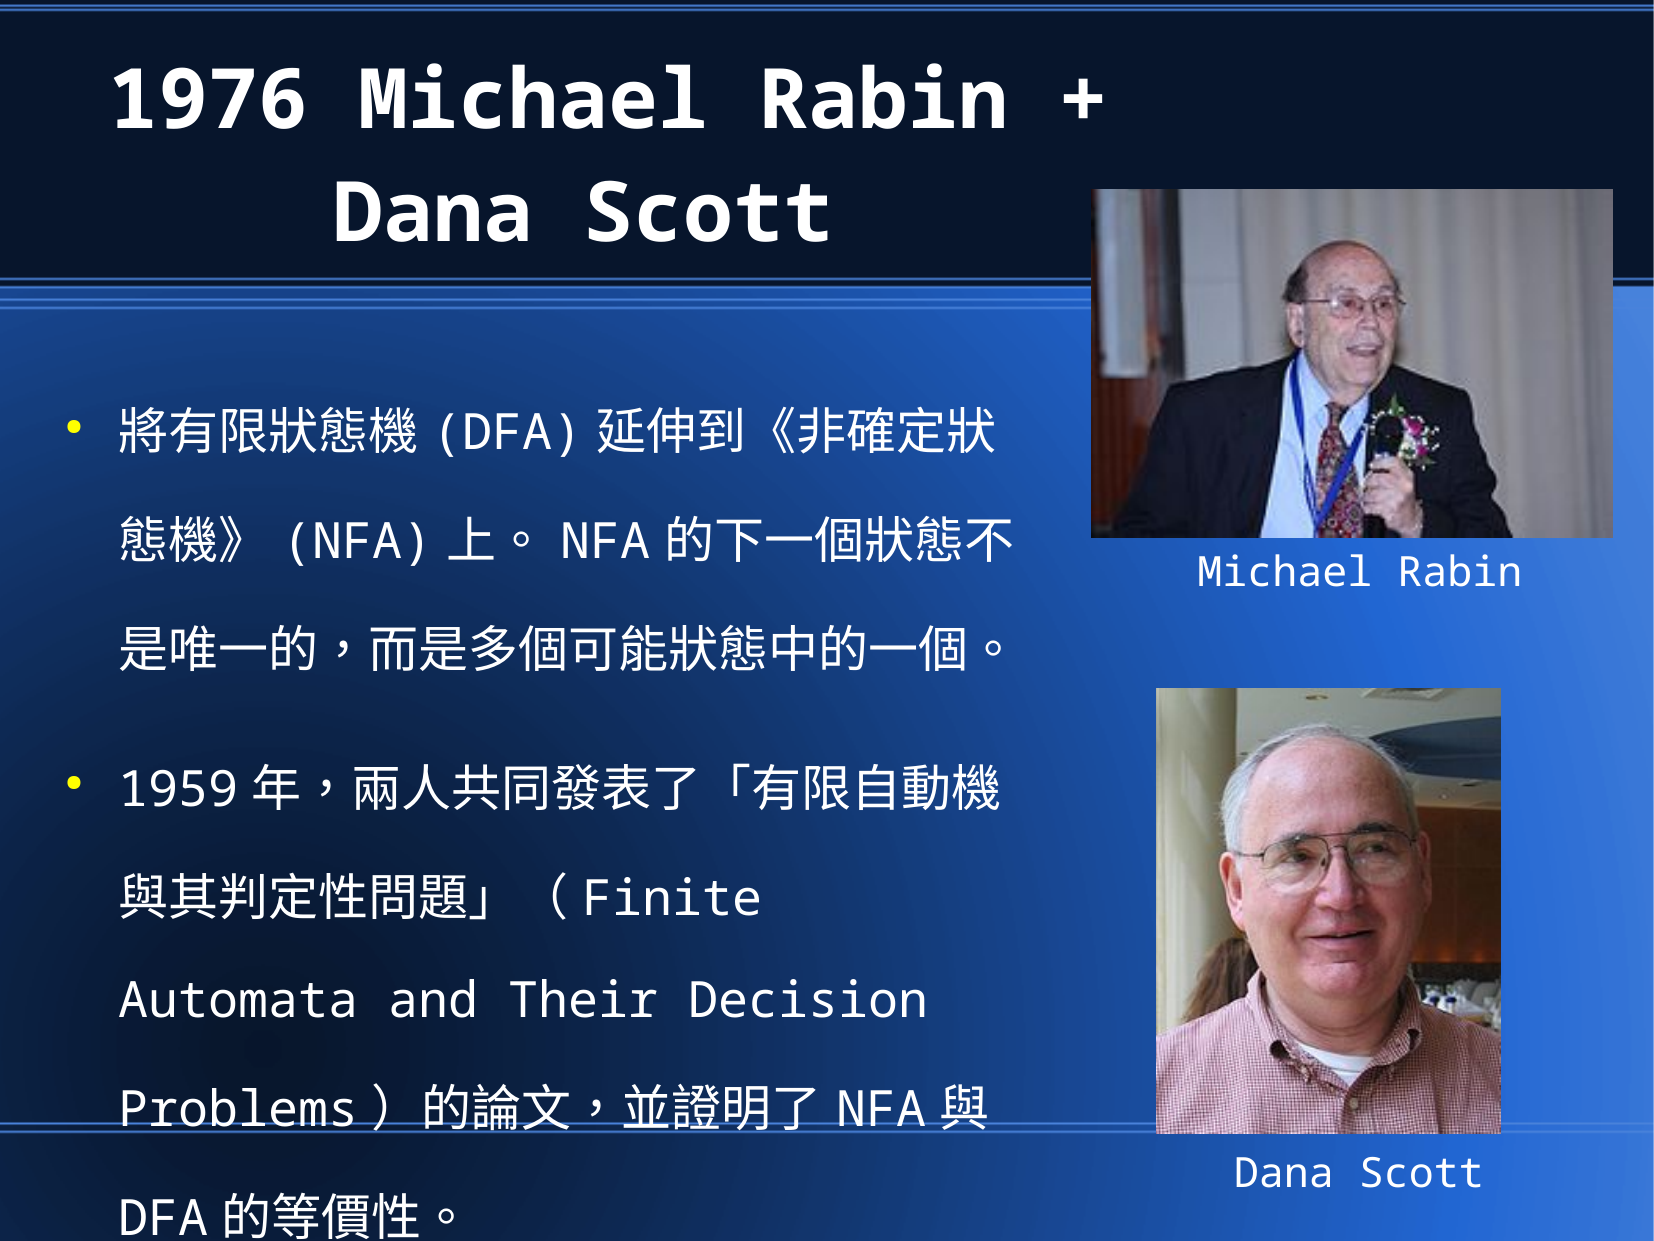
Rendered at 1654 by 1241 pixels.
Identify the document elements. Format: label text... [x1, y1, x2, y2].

picture [0, 0, 1654, 1241]
text_box Dana Scott [1133, 1145, 1584, 1196]
list 將有限狀態機(DFA)延伸到《非確定狀態機》(NFA)上。NFA的下一個狀態不是唯一的，而是多個可能狀態中的一個。 1959年，兩人共同發表了「有限自動機與其判定性問題」（Finite Automata and Their Decision Problems）的論文，並證明了NFA與DFA的等價性。 [47, 355, 1028, 1170]
title 1976 Michael Rabin + Dana Scott [82, 32, 1134, 273]
text_box Michael Rabin [1071, 520, 1648, 621]
